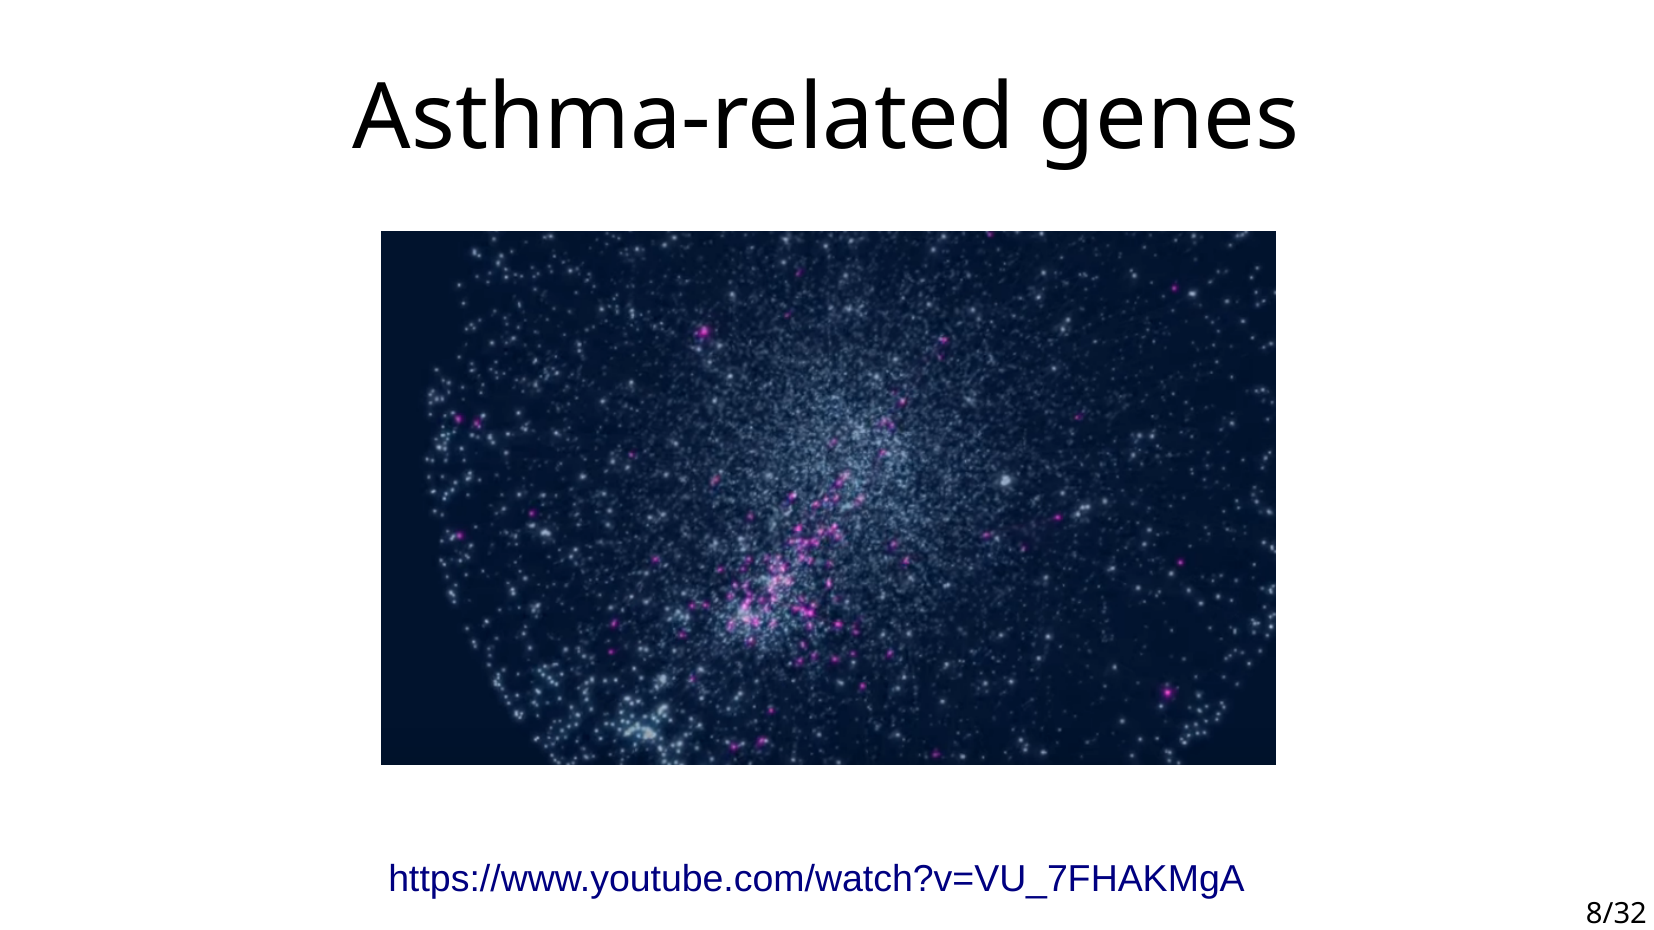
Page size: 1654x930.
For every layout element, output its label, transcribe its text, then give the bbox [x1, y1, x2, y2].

picture [381, 231, 1276, 766]
text_box https://www.youtube.com/watch?v=VU_7FHAKMgA [373, 849, 1336, 907]
title Asthma-related genes [82, 1, 1571, 225]
